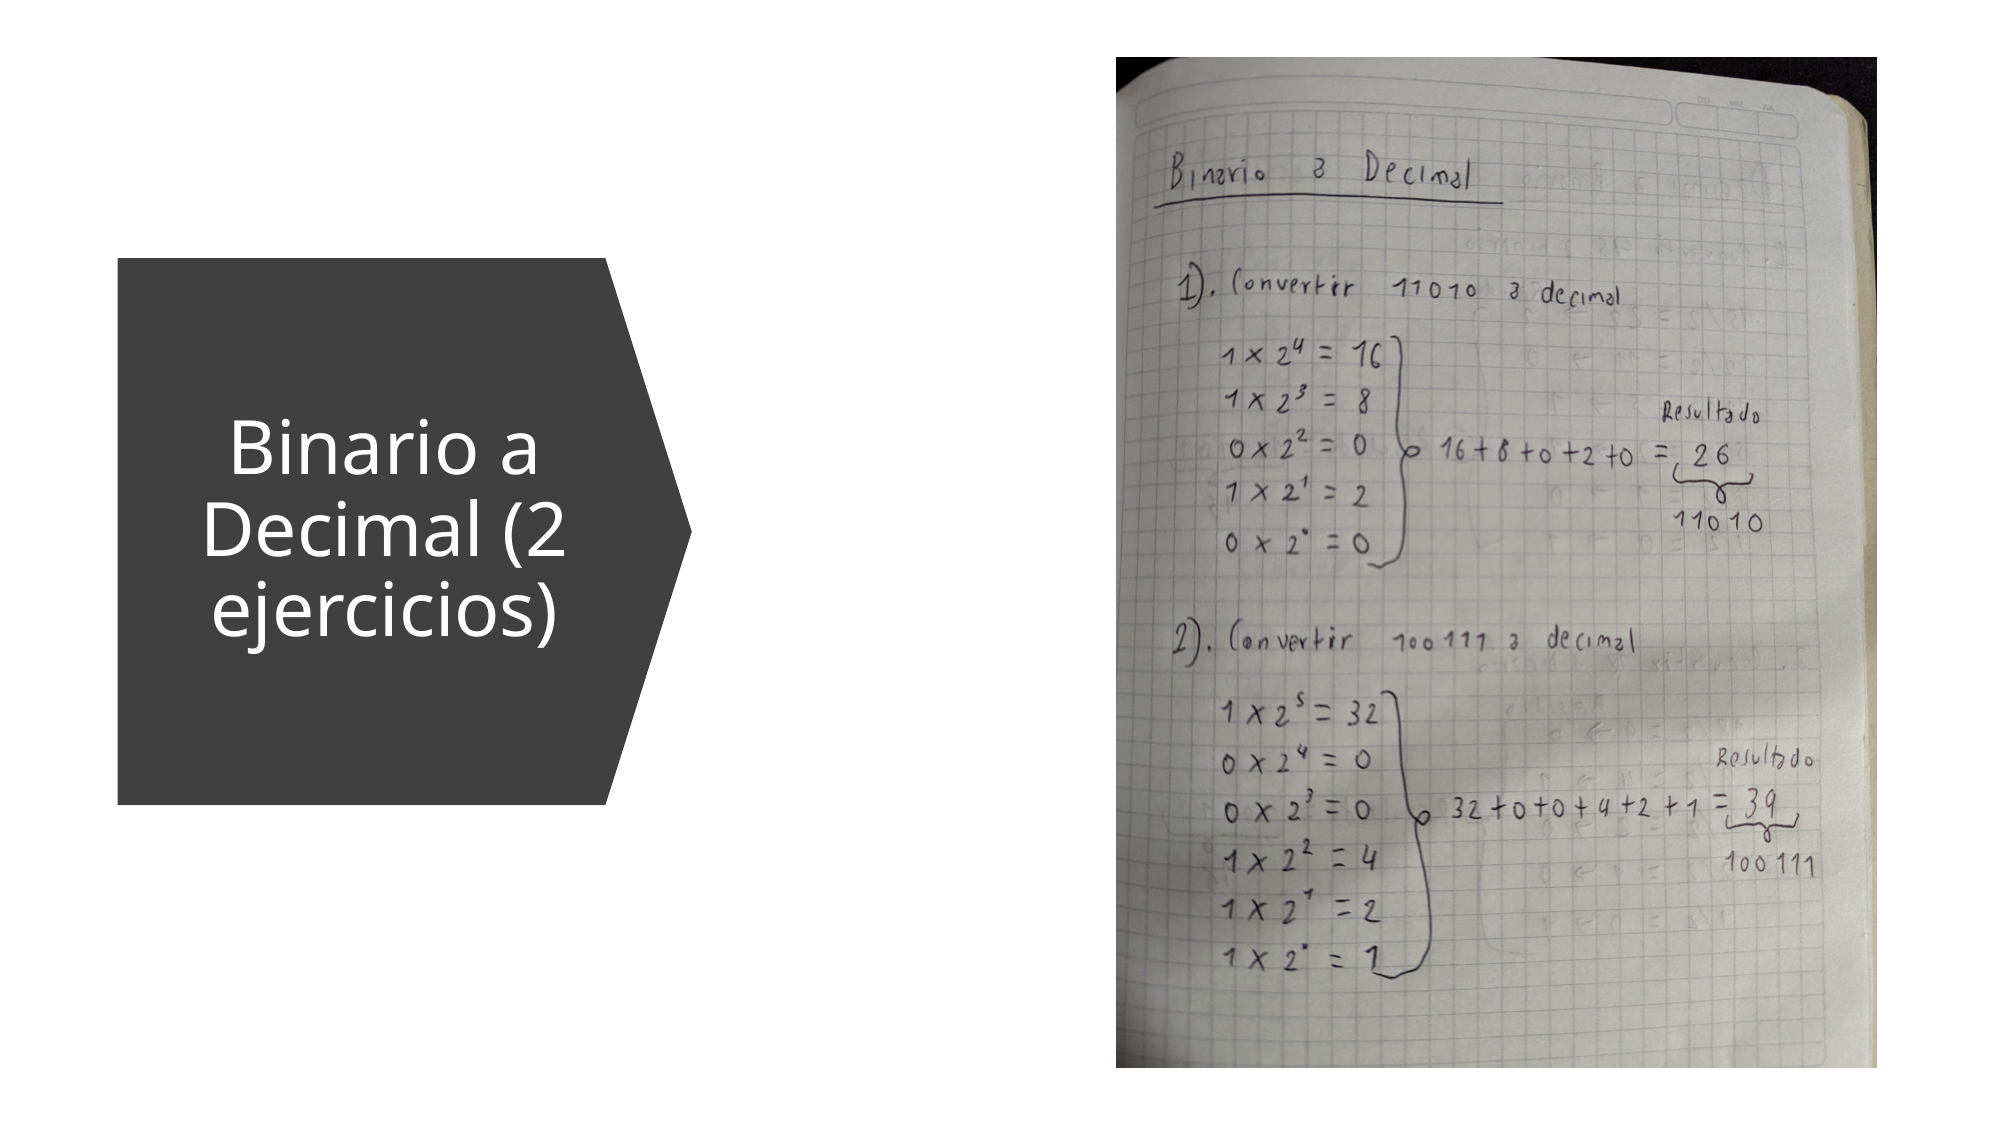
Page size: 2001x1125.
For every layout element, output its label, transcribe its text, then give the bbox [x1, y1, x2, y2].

text_box [117, 258, 692, 806]
title Binario a Decimal (2 ejercicios) [168, 322, 601, 741]
picture [1116, 57, 1877, 1068]
